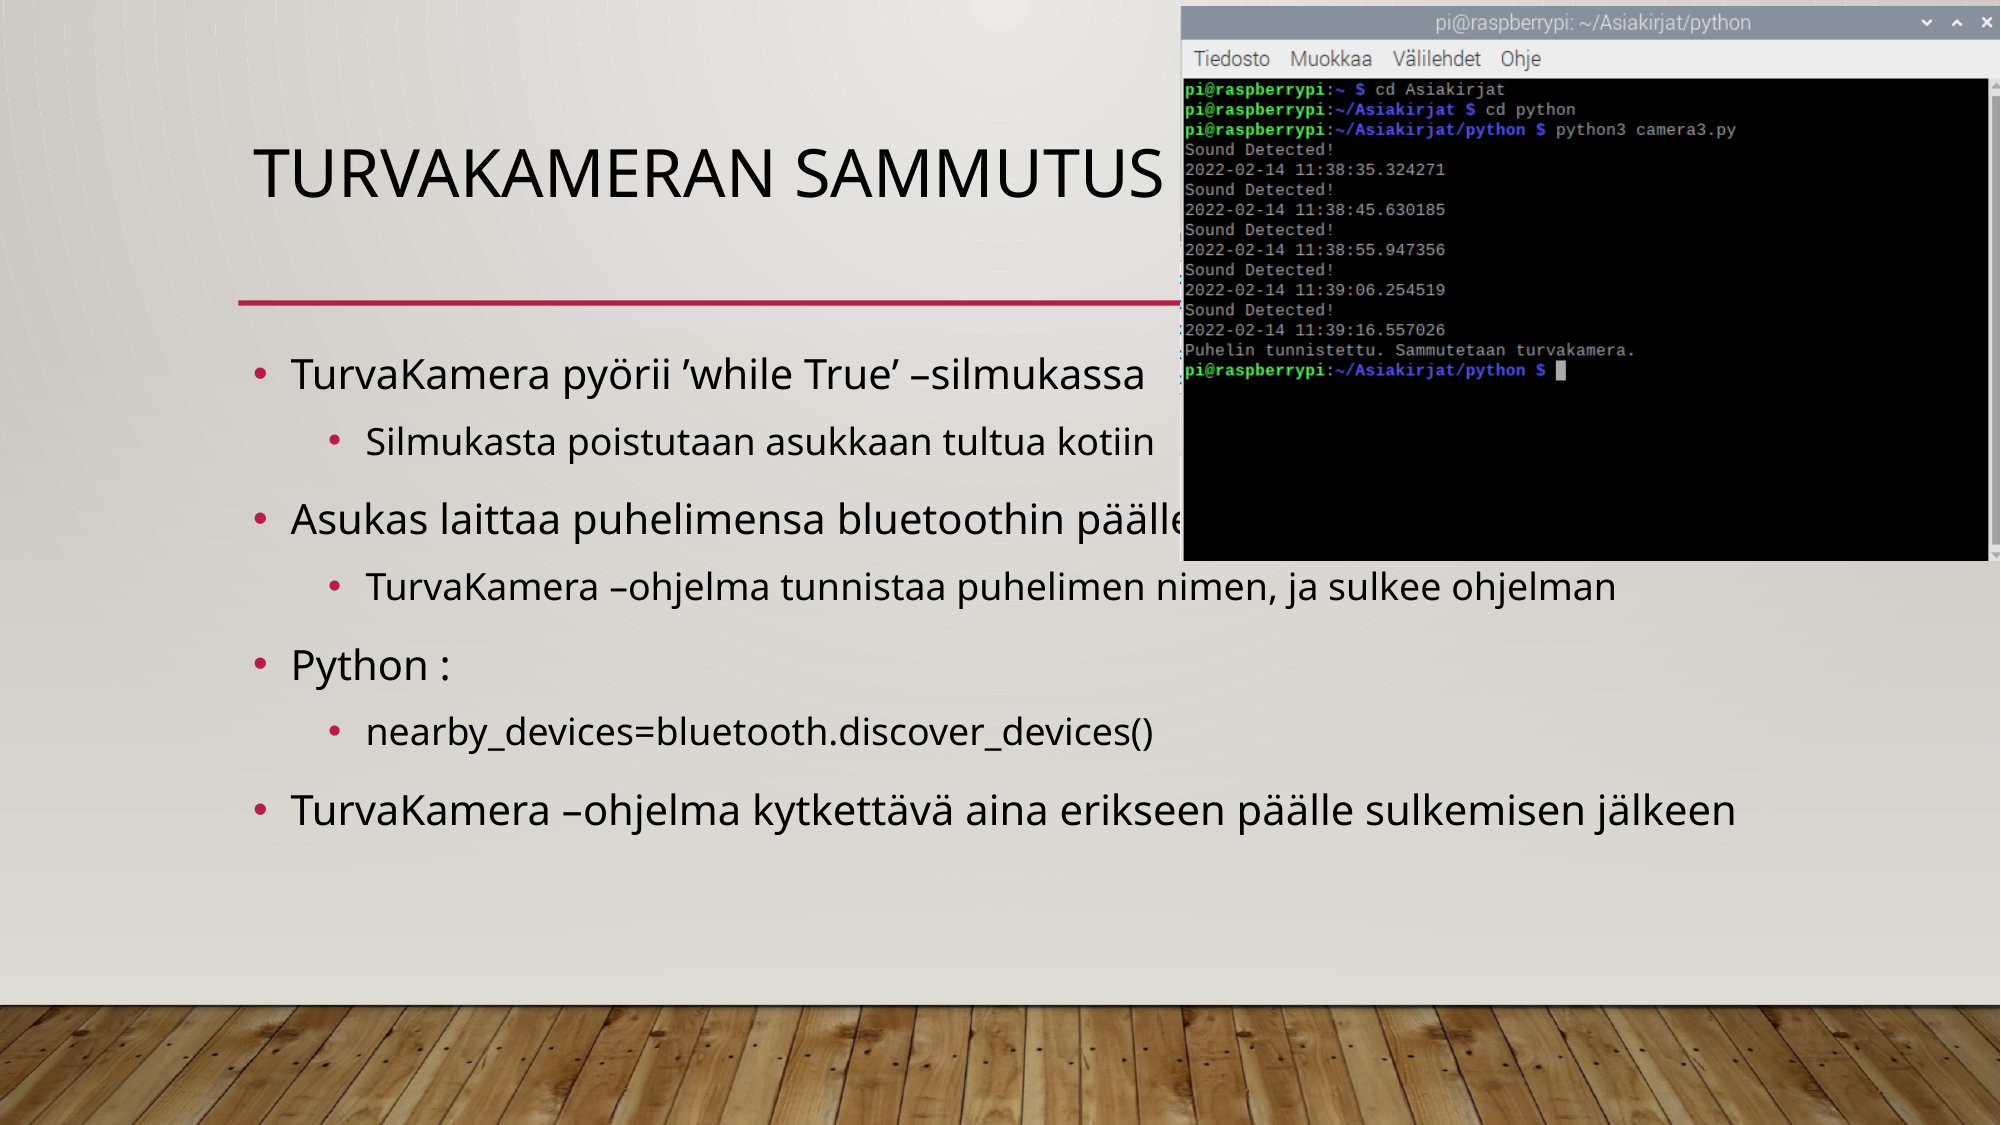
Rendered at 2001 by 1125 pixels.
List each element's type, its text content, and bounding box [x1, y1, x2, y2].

picture [1180, 6, 2000, 562]
picture [0, 1005, 2000, 1125]
list TurvaKamera pyörii ’while True’ –silmukassa Silmukasta poistutaan asukkaan tultua kotiin Asukas laittaa puhelimensa bluetoothin päälle TurvaKamera –ohjelma tunnistaa puhelimen nimen, ja sulkee ohjelman Python : nearby_devices=bluetooth.discover_devices() TurvaKamera –ohjelma kytkettävä aina erikseen päälle sulkemisen jälkeen [238, 330, 1814, 897]
title Turvakameran sammutus [238, 131, 1180, 305]
